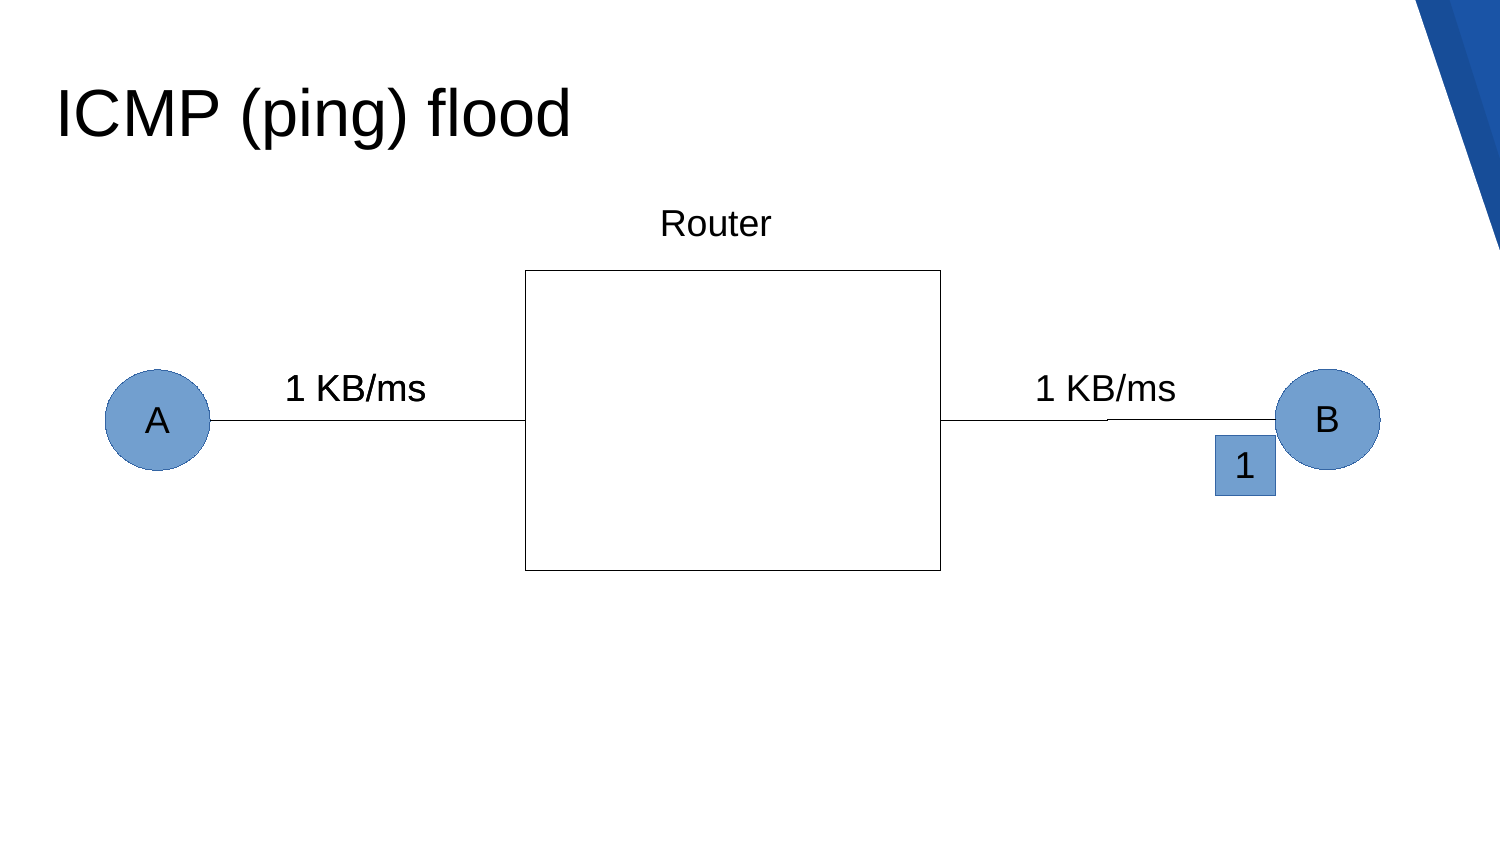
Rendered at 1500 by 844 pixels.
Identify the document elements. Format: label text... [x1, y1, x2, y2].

text_box Router [645, 195, 787, 252]
text_box B [1275, 369, 1381, 470]
title ICMP (ping) flood [40, 97, 829, 166]
text_box 1 KB/ms [270, 360, 442, 417]
text_box 1 KB/ms [1020, 360, 1192, 417]
text_box [525, 270, 941, 571]
text_box 1 [1215, 435, 1276, 496]
text_box A [105, 369, 211, 471]
